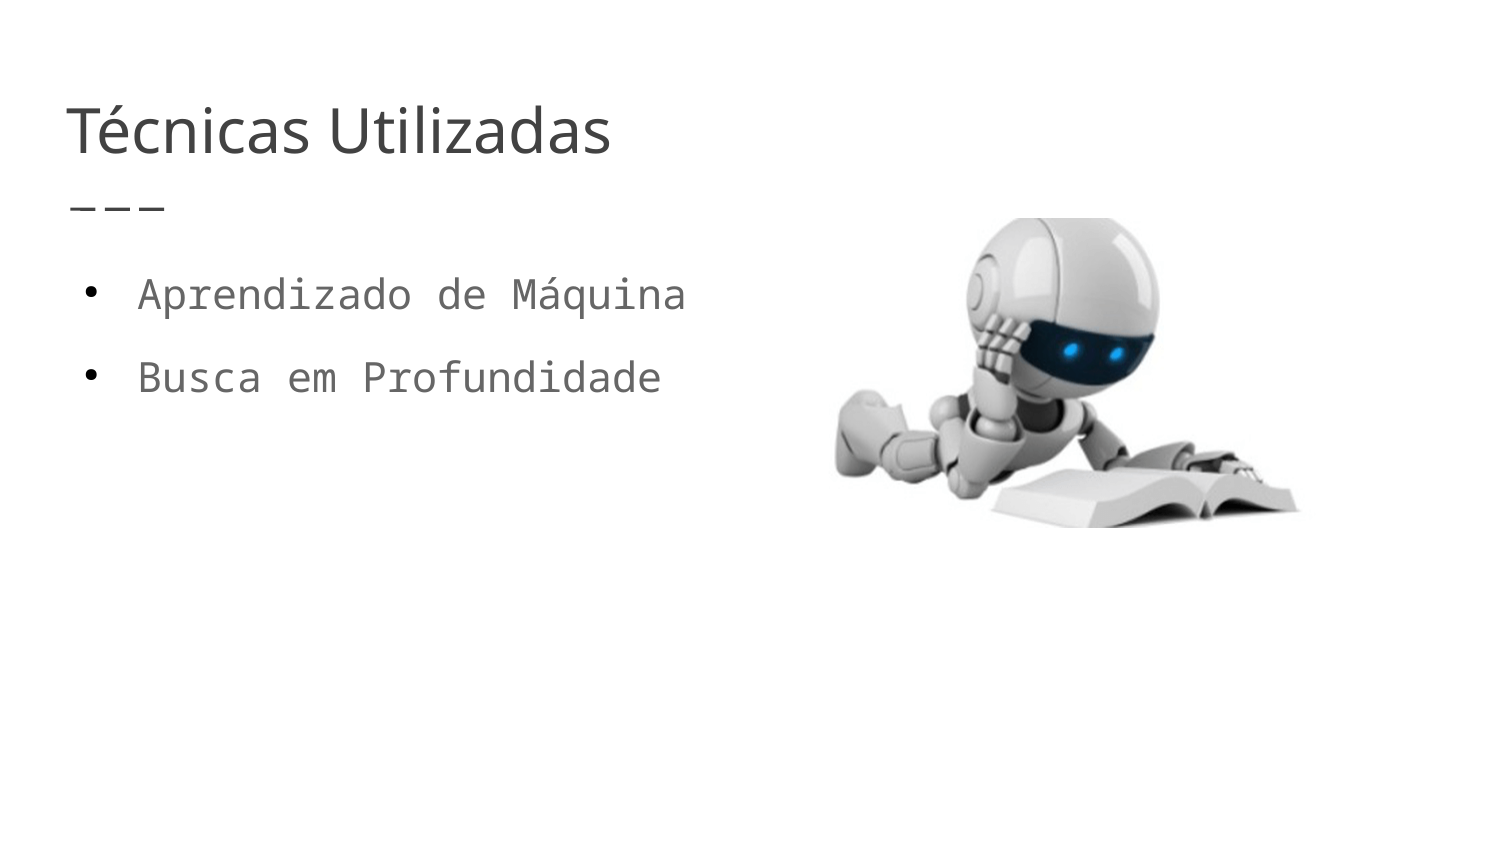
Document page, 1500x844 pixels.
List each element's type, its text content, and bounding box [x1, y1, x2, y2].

text_box Aprendizado de Máquina Busca em Profundidade [51, 252, 1449, 762]
picture [818, 218, 1318, 528]
title Técnicas Utilizadas [51, 61, 1449, 182]
